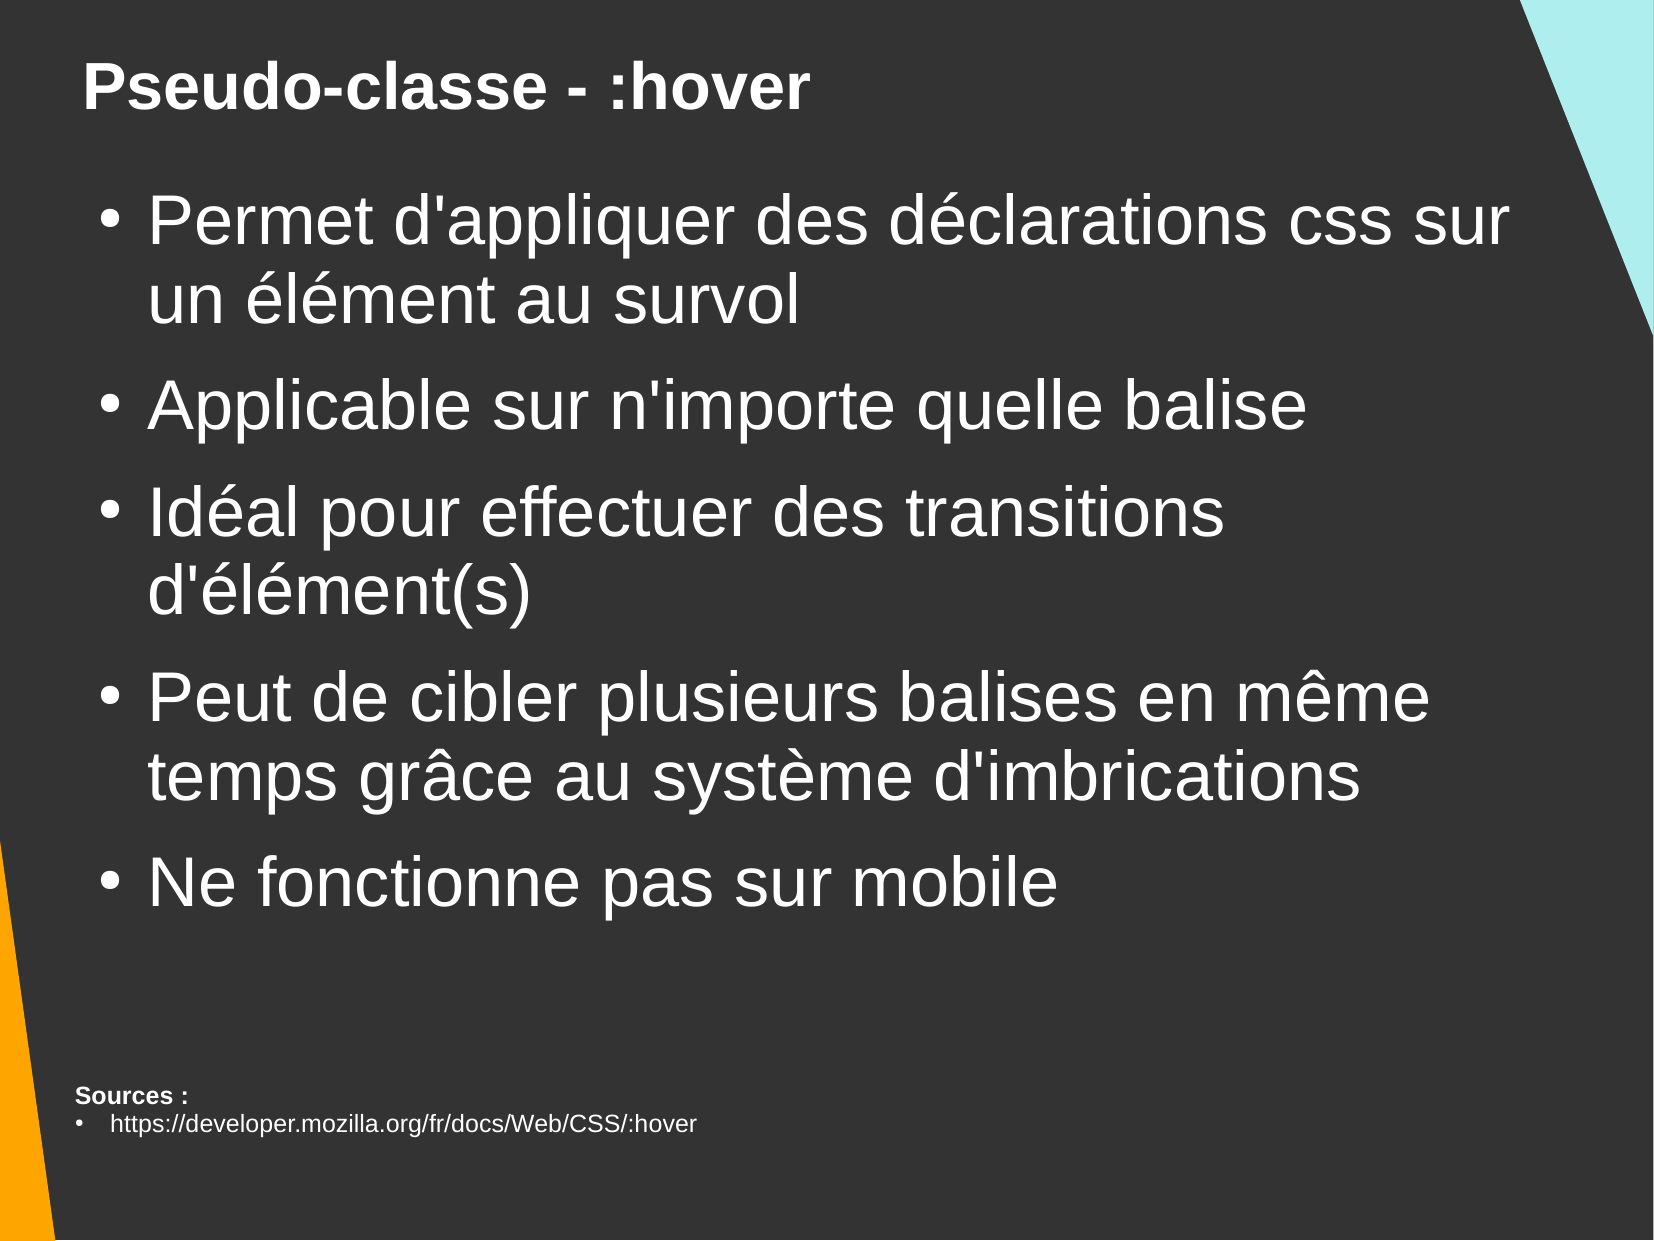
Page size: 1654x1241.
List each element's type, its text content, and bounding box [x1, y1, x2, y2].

text_box [0, 840, 56, 1241]
title Pseudo-classe - :hover [82, 49, 1571, 152]
text_box [1519, 0, 1654, 338]
list Permet d'appliquer des déclarations css sur un élément au survol Applicable sur n'importe quelle balise Idéal pour effectuer des transitions d'élément(s) Peut de cibler plusieurs balises en même temps grâce au système d'imbrications Ne fonctionne pas sur mobile [80, 180, 1605, 922]
text_box Sources : https://developer.mozilla.org/fr/docs/Web/CSS/:hover [60, 1074, 1546, 1241]
